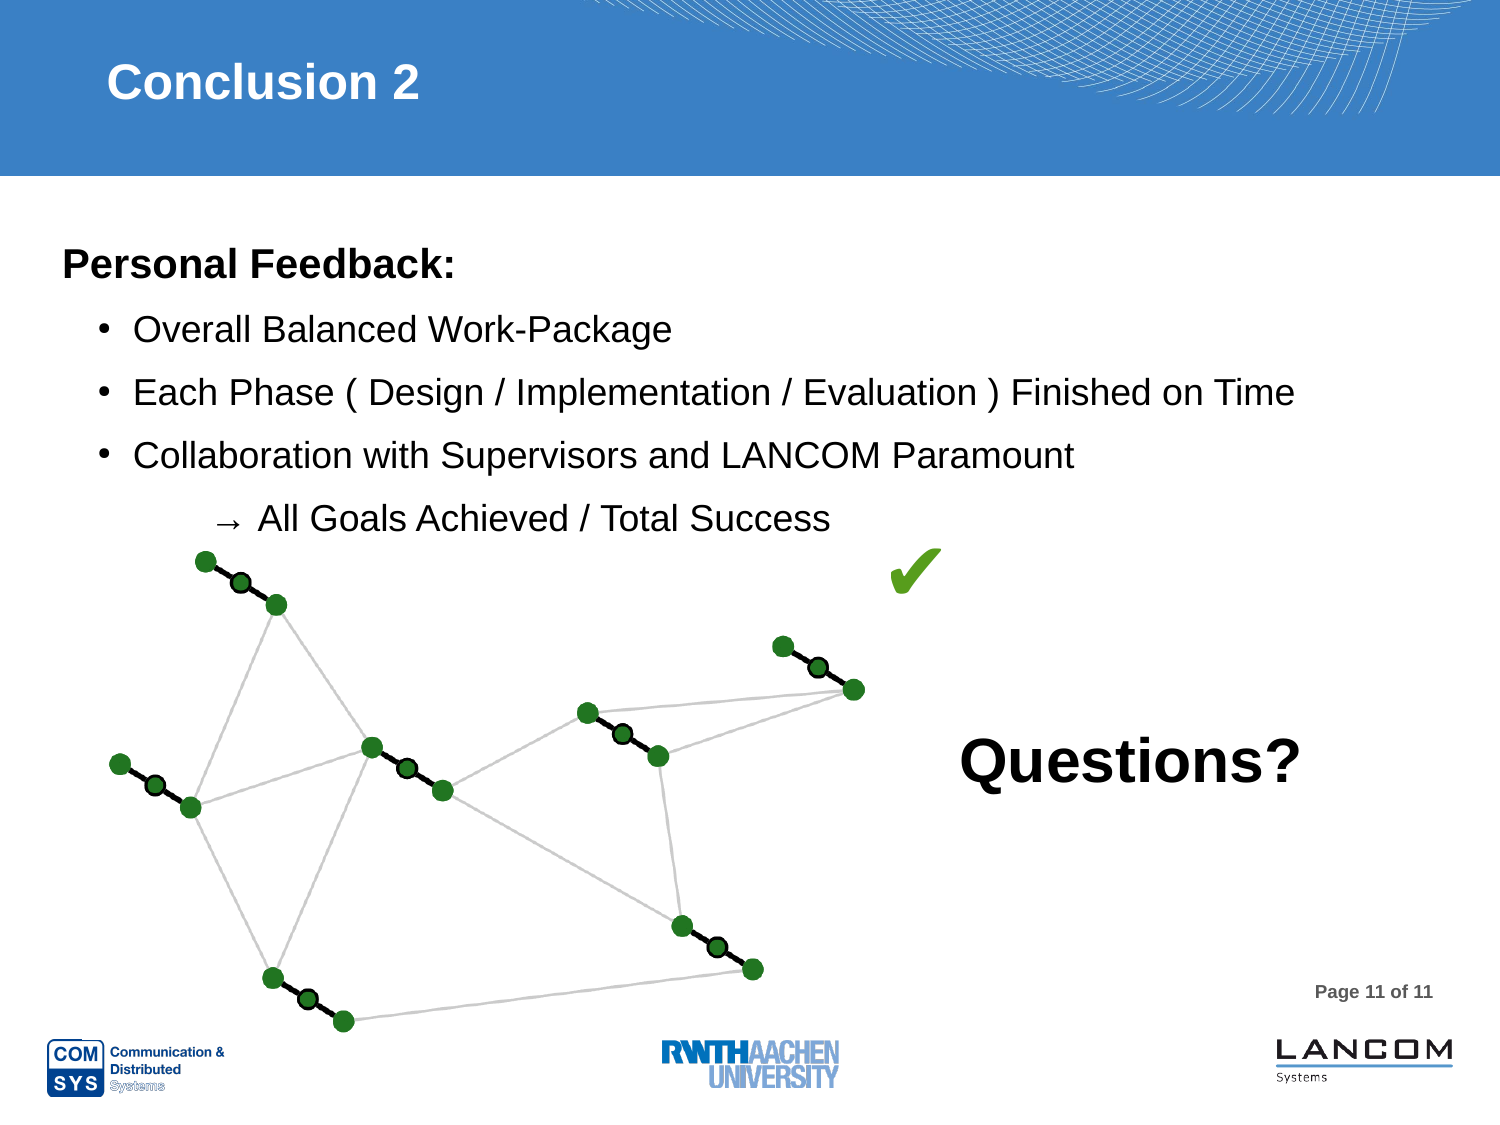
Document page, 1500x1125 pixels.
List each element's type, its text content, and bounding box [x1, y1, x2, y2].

text_box Questions? [944, 718, 1319, 804]
text_box ✔ [749, 472, 969, 581]
picture [1275, 1039, 1453, 1084]
title Conclusion 2 [106, 35, 1176, 110]
picture [0, 0, 1500, 176]
picture [82, 538, 891, 1040]
text_box Personal Feedback: Overall Balanced Work-Package Each Phase ( Design / Implementation / Evaluation ) Finished on Time Collaboration with Supervisors and LANCOM Paramount → All Goals Achieved / Total Success [47, 210, 1335, 851]
